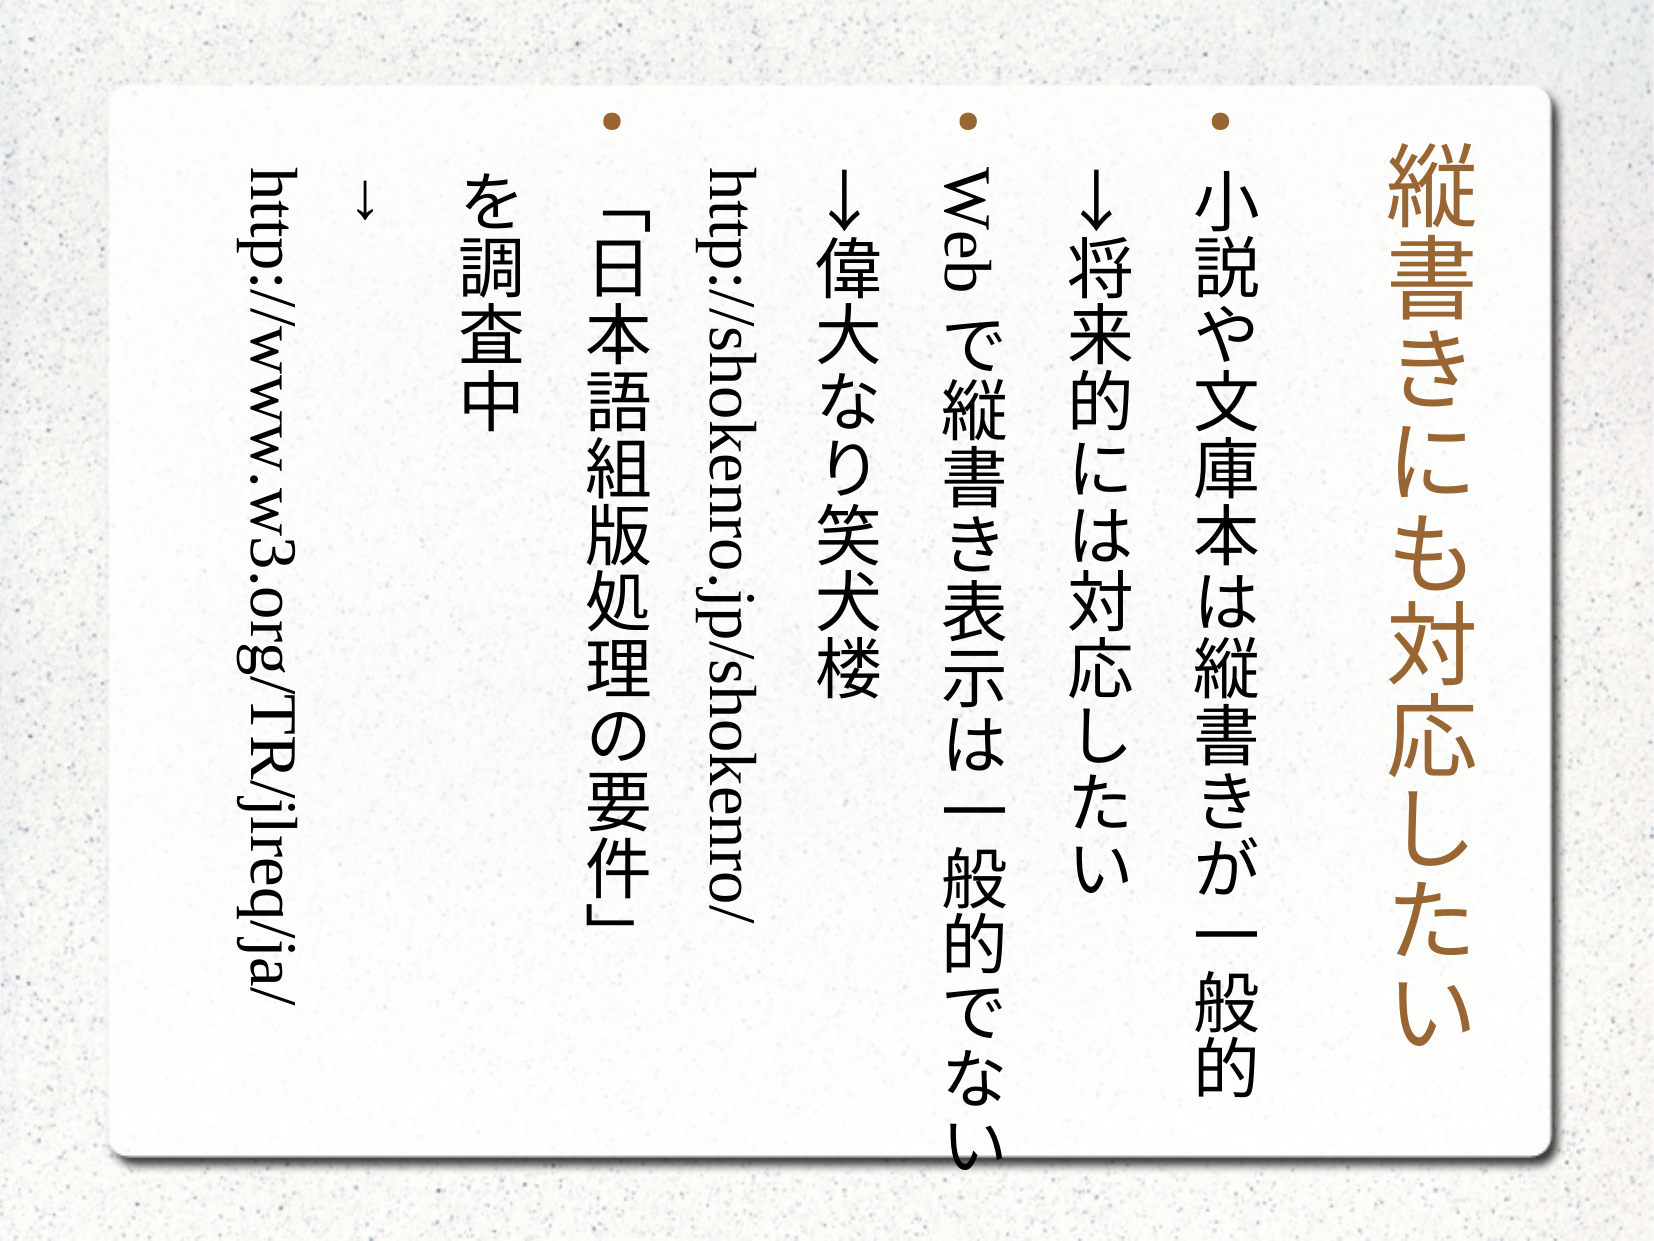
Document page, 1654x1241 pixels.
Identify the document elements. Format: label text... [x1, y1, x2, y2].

title 縦書きにも対応したい [1328, 96, 1536, 1101]
list 小説や文庫本は縦書きが一般的 →将来的には対応したい Web で縦書き表示は一般的でない →偉大なり笑犬楼 http://shokenro.jp/shokenro/ 「日本語組版処理の要件」 を調査中 → http://www.w3.org/TR/jlreq/ja/ [141, 96, 1276, 1186]
picture [0, 0, 1654, 1241]
